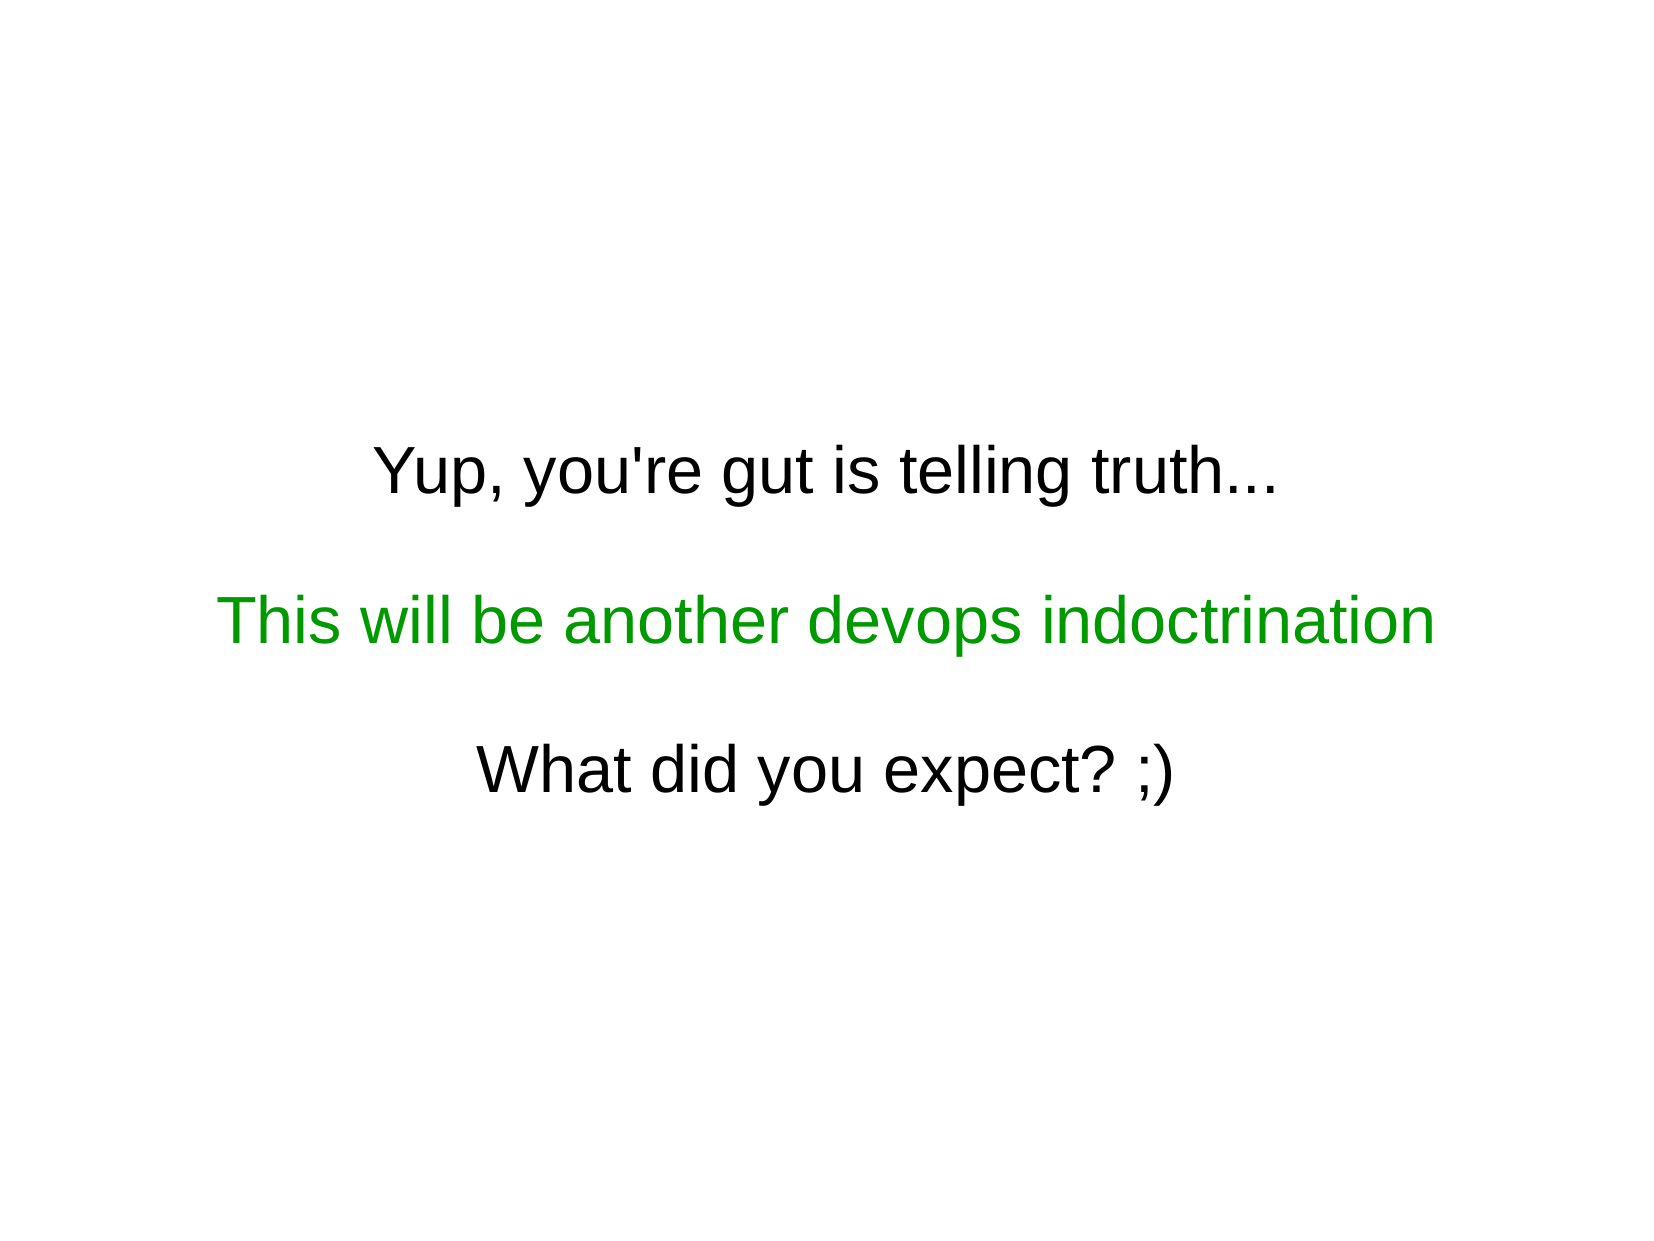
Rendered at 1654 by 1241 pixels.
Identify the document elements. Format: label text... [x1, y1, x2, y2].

subtitle Yup, you're gut is telling truth... This will be another devops indoctrination What did you expect? ;) [82, 140, 1571, 1101]
